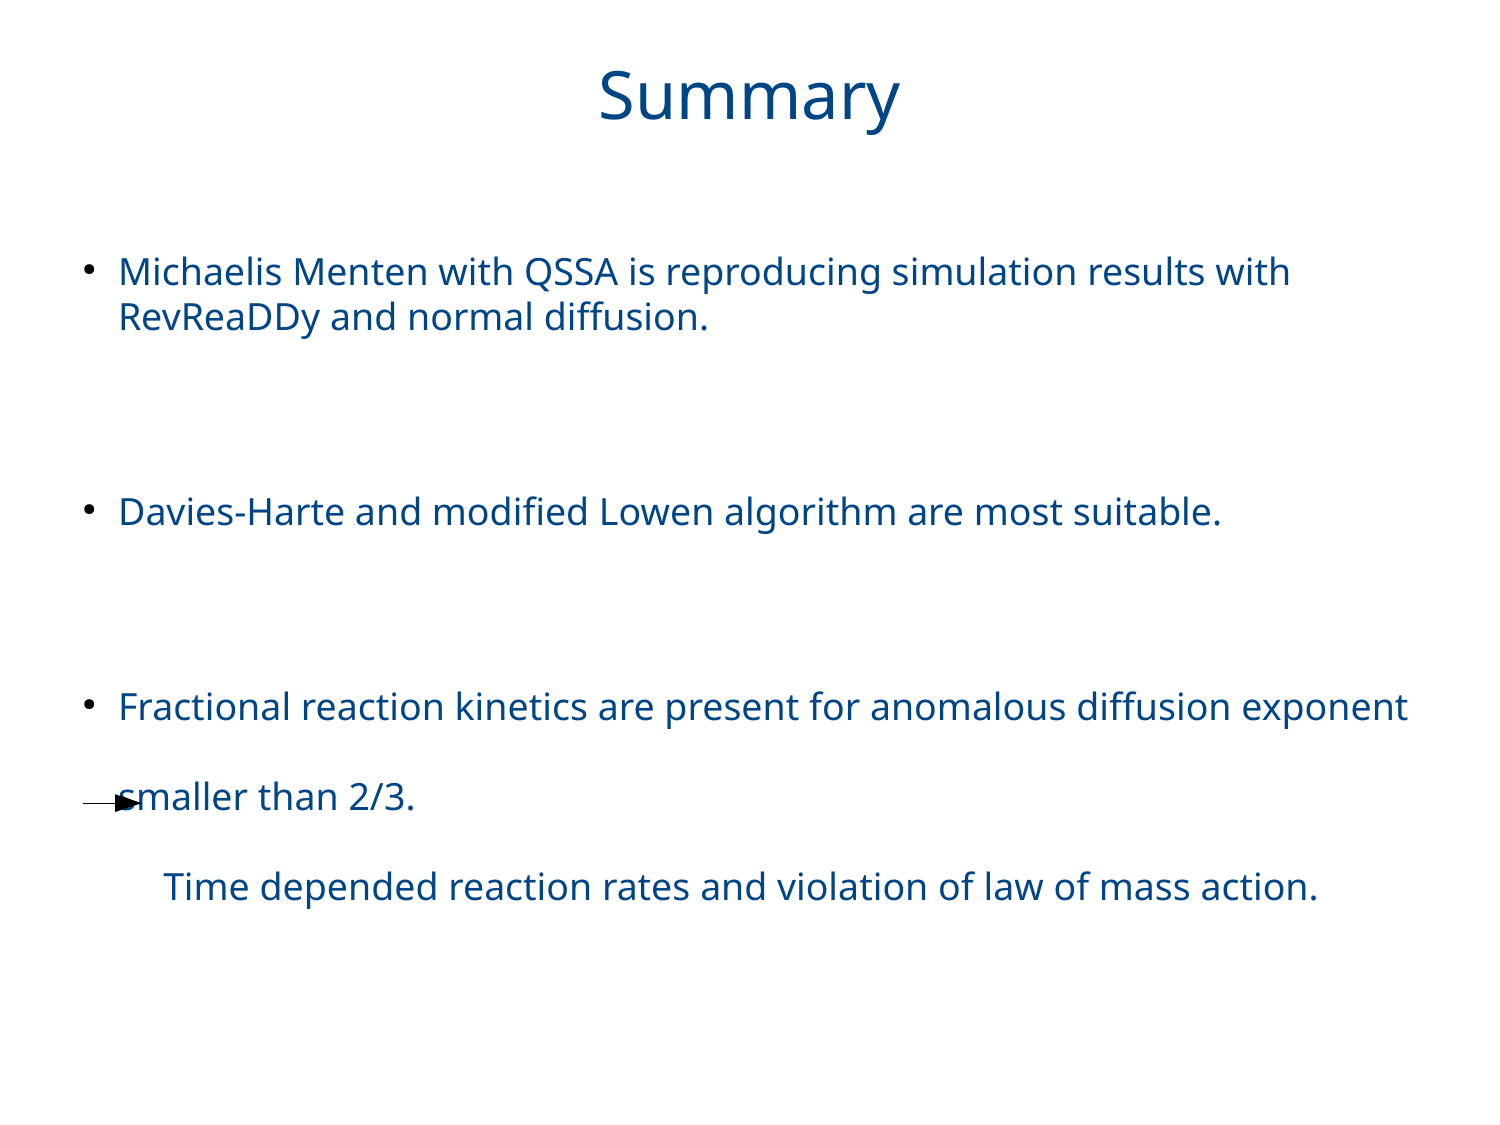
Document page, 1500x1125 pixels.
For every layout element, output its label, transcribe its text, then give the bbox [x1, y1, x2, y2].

title Summary [75, 21, 1425, 257]
list Michaelis Menten with QSSA is reproducing simulation results with RevReaDDy and normal diffusion. Davies-Harte and modified Lowen algorithm are most suitable. Fractional reaction kinetics are present for anomalous diffusion exponent smaller than 2/3. Time depended reaction rates and violation of law of mass action. [82, 248, 1500, 804]
